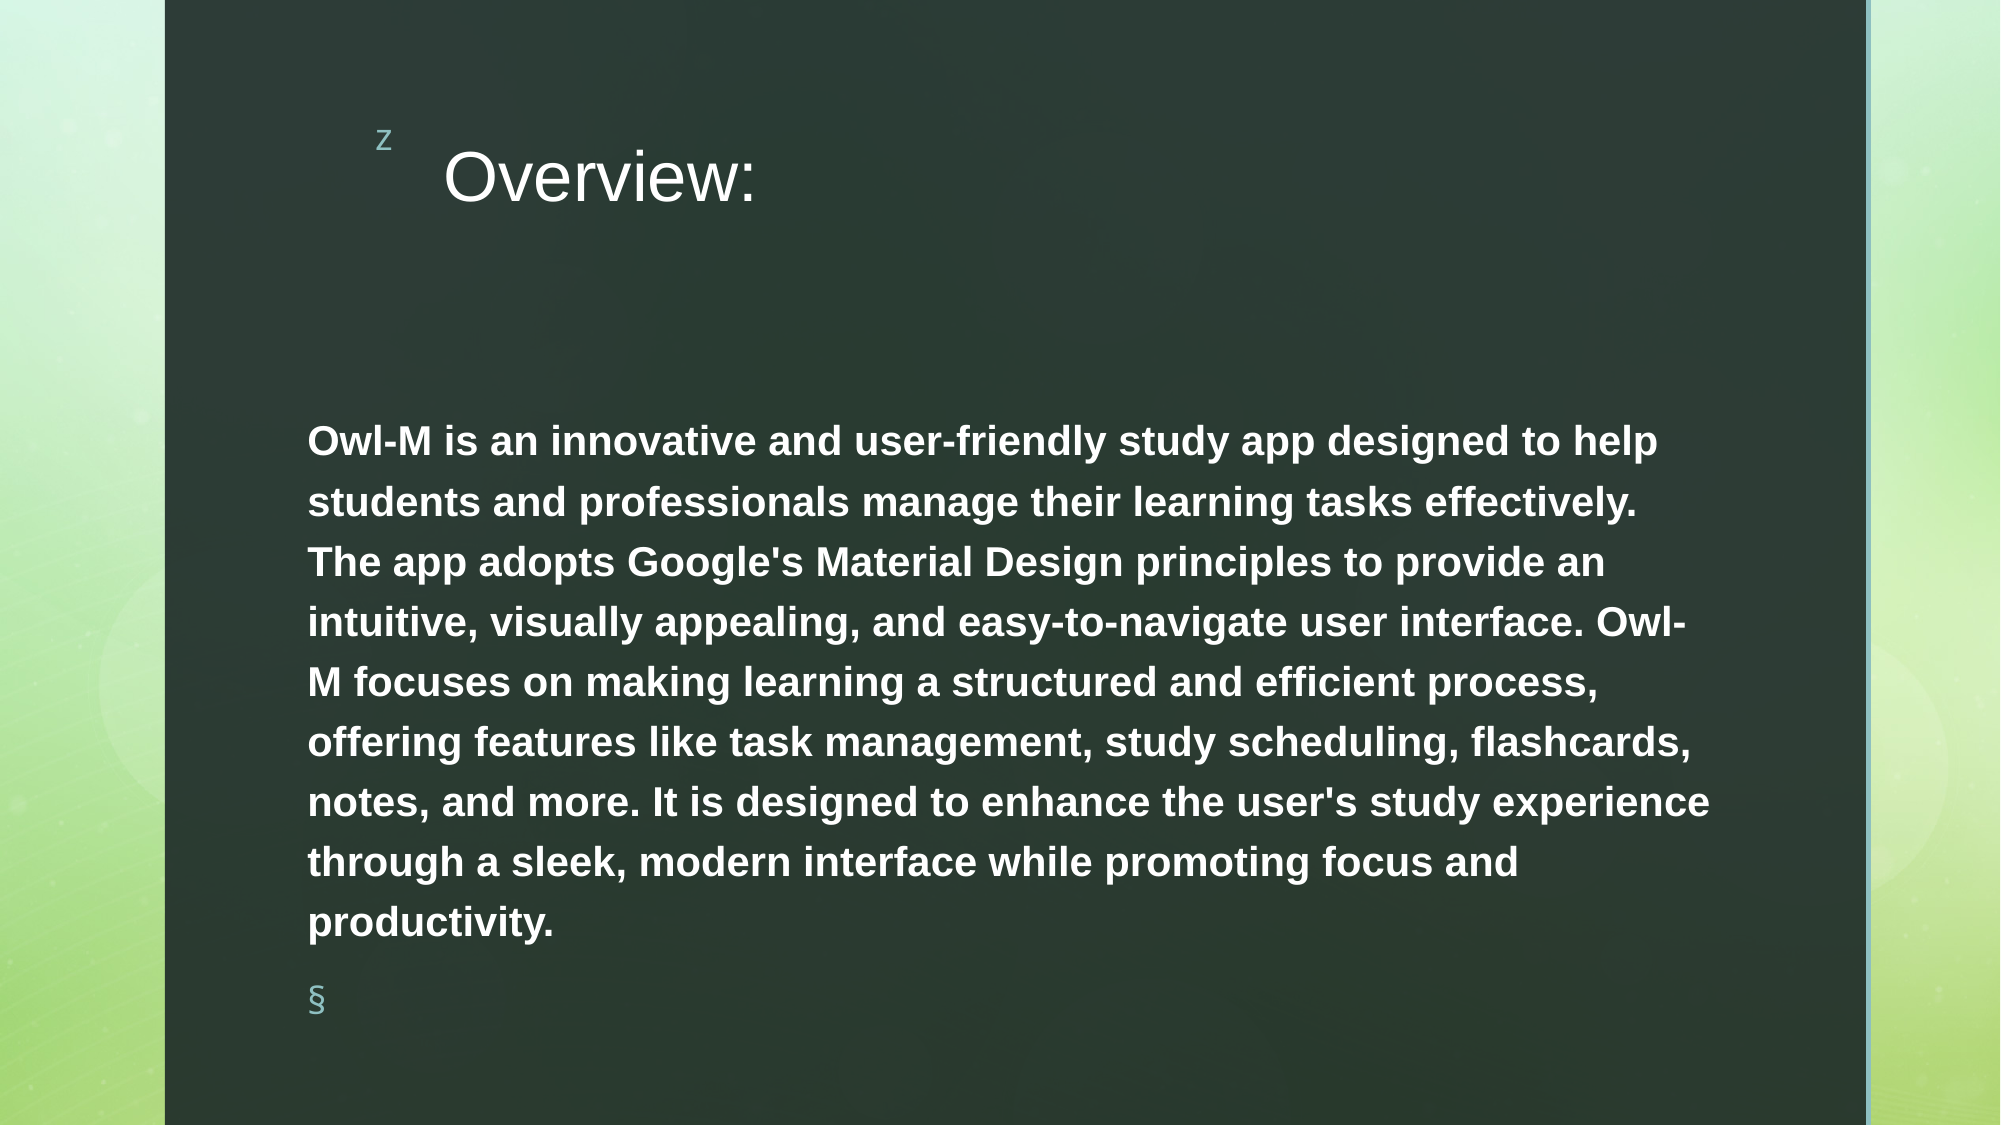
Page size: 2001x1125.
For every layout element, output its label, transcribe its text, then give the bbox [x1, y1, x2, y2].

title Overview: [428, 132, 1734, 310]
list Owl-M is an innovative and user-friendly study app designed to help students and professionals manage their learning tasks effectively. The app adopts Google's Material Design principles to provide an intuitive, visually appealing, and easy-to-navigate user interface. Owl-M focuses on making learning a structured and efficient process, offering features like task management, study scheduling, flashcards, notes, and more. It is designed to enhance the user's study experience through a sleek, modern interface while promoting focus and productivity. [292, 336, 1734, 993]
